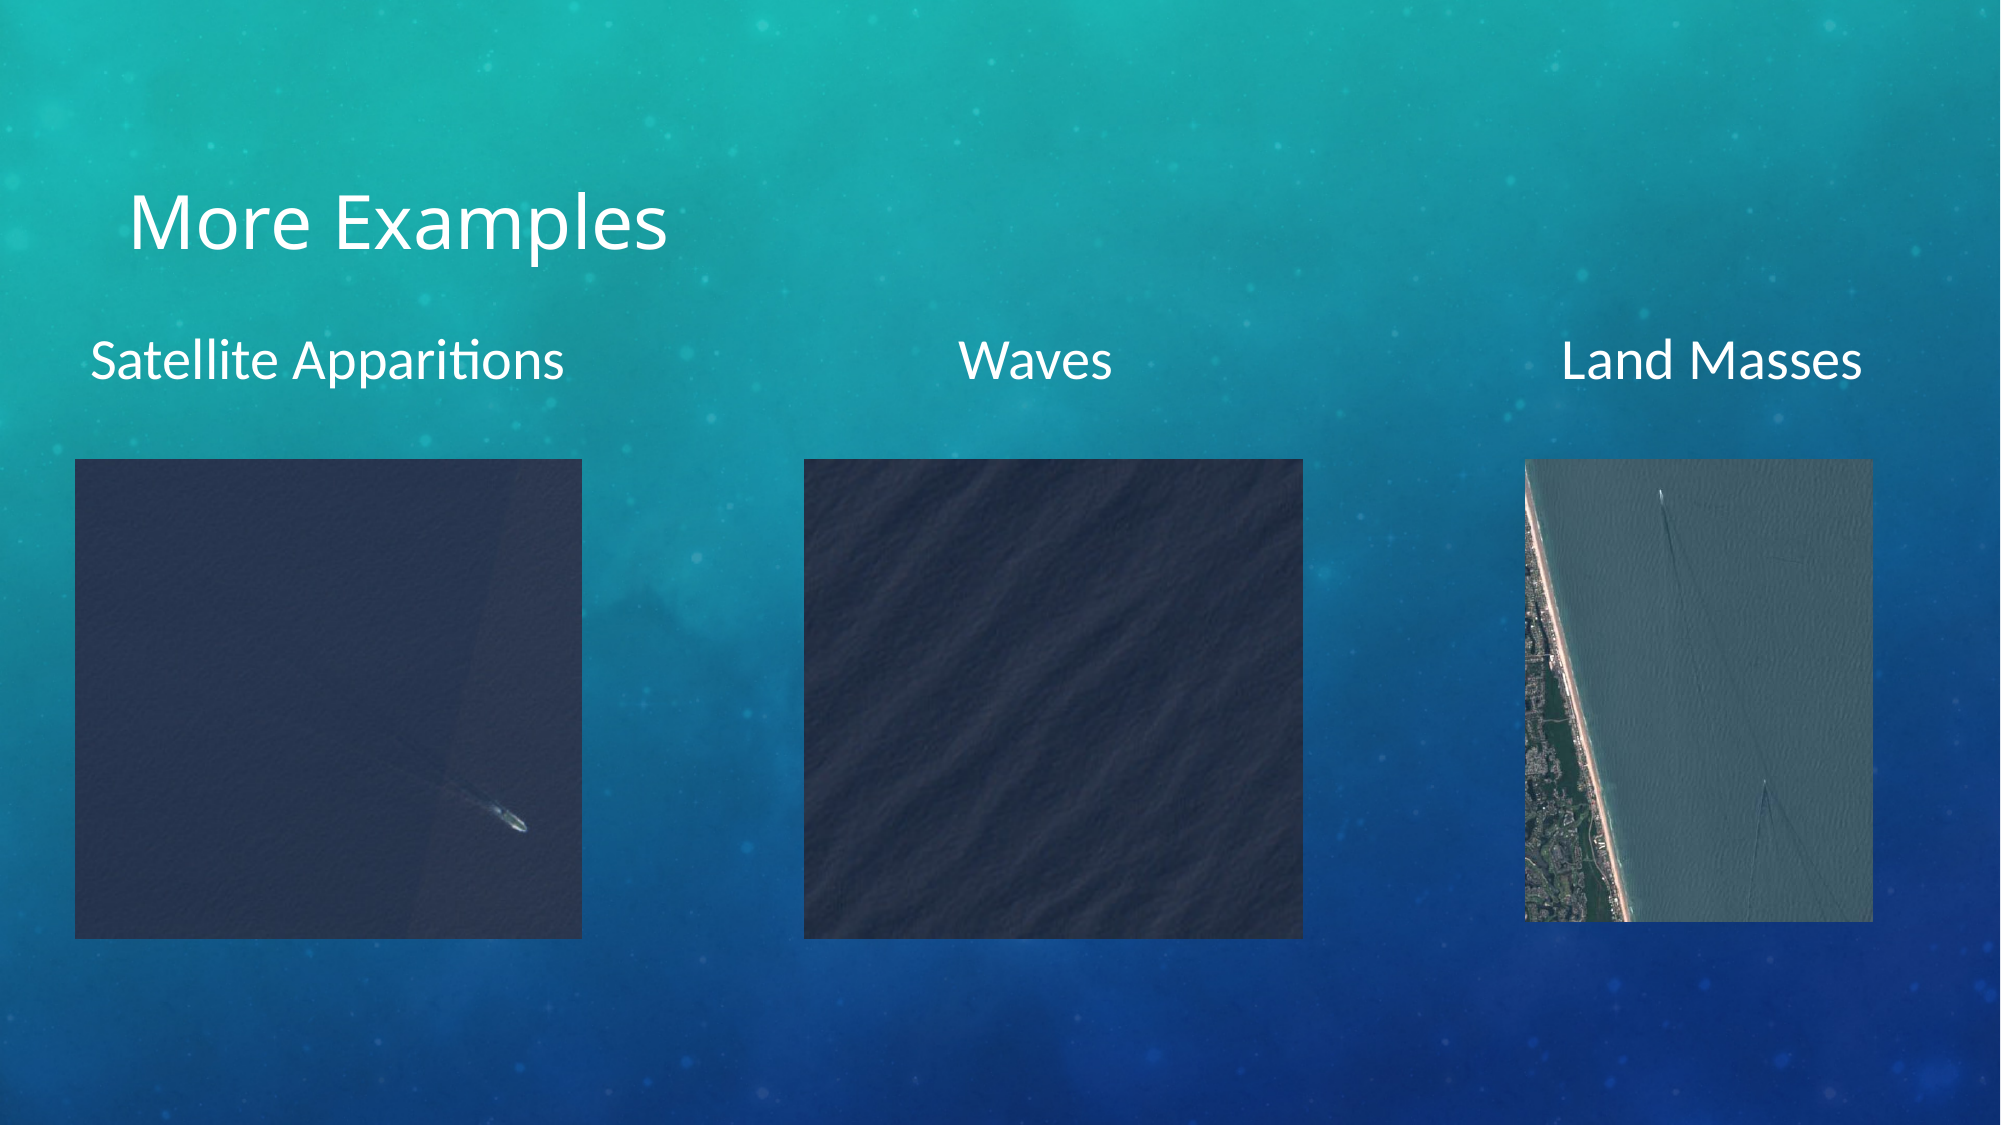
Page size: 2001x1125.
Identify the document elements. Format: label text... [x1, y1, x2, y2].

text_box Satellite Apparitions [75, 306, 848, 402]
text_box Waves [943, 306, 1546, 402]
title More Examples [112, 99, 1775, 339]
text_box Land Masses [1546, 306, 2000, 402]
picture [0, 0, 2001, 1125]
